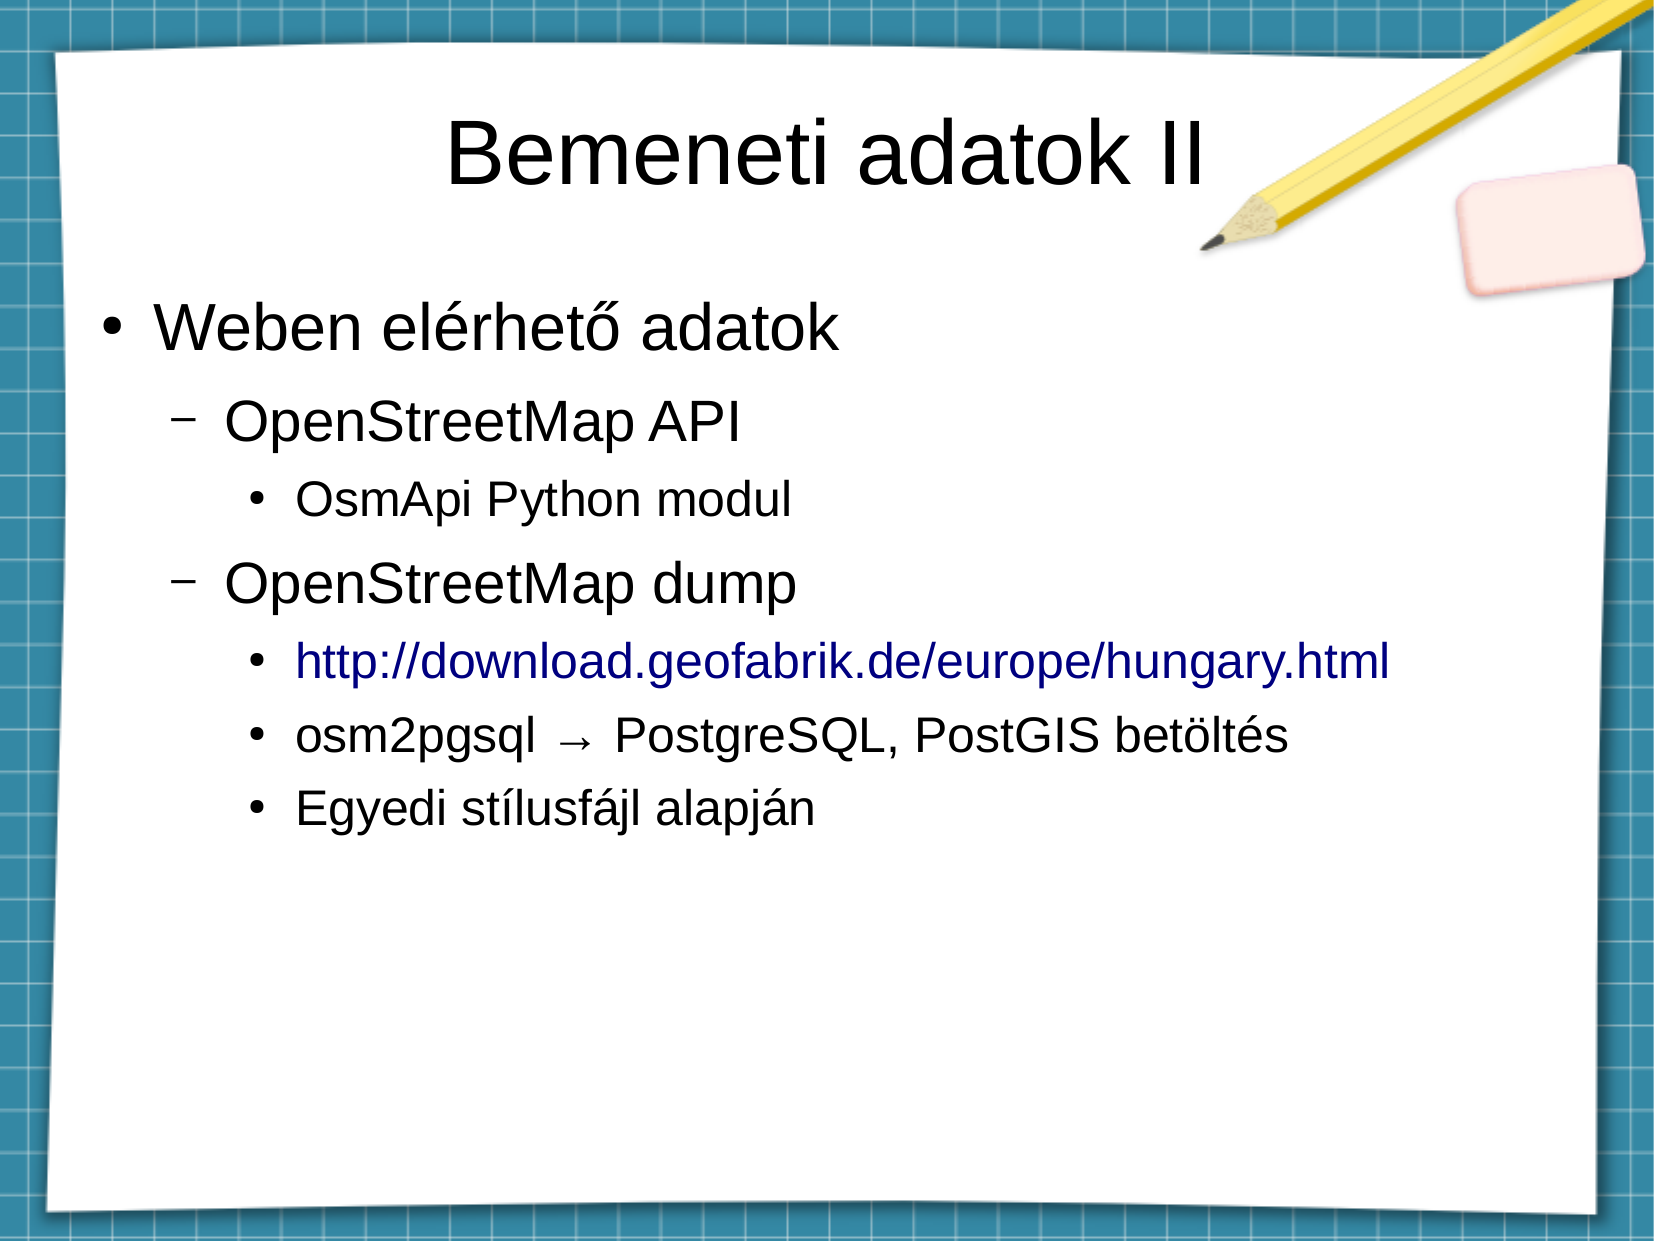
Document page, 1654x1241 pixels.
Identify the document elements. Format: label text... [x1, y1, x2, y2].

title Bemeneti adatok II [82, 49, 1571, 257]
picture [0, 0, 1654, 1241]
list Weben elérhető adatok OpenStreetMap API OsmApi Python modul OpenStreetMap dump http://download.geofabrik.de/europe/hungary.html osm2pgsql → PostgreSQL, PostGIS betöltés Egyedi stílusfájl alapján [82, 290, 1571, 1010]
